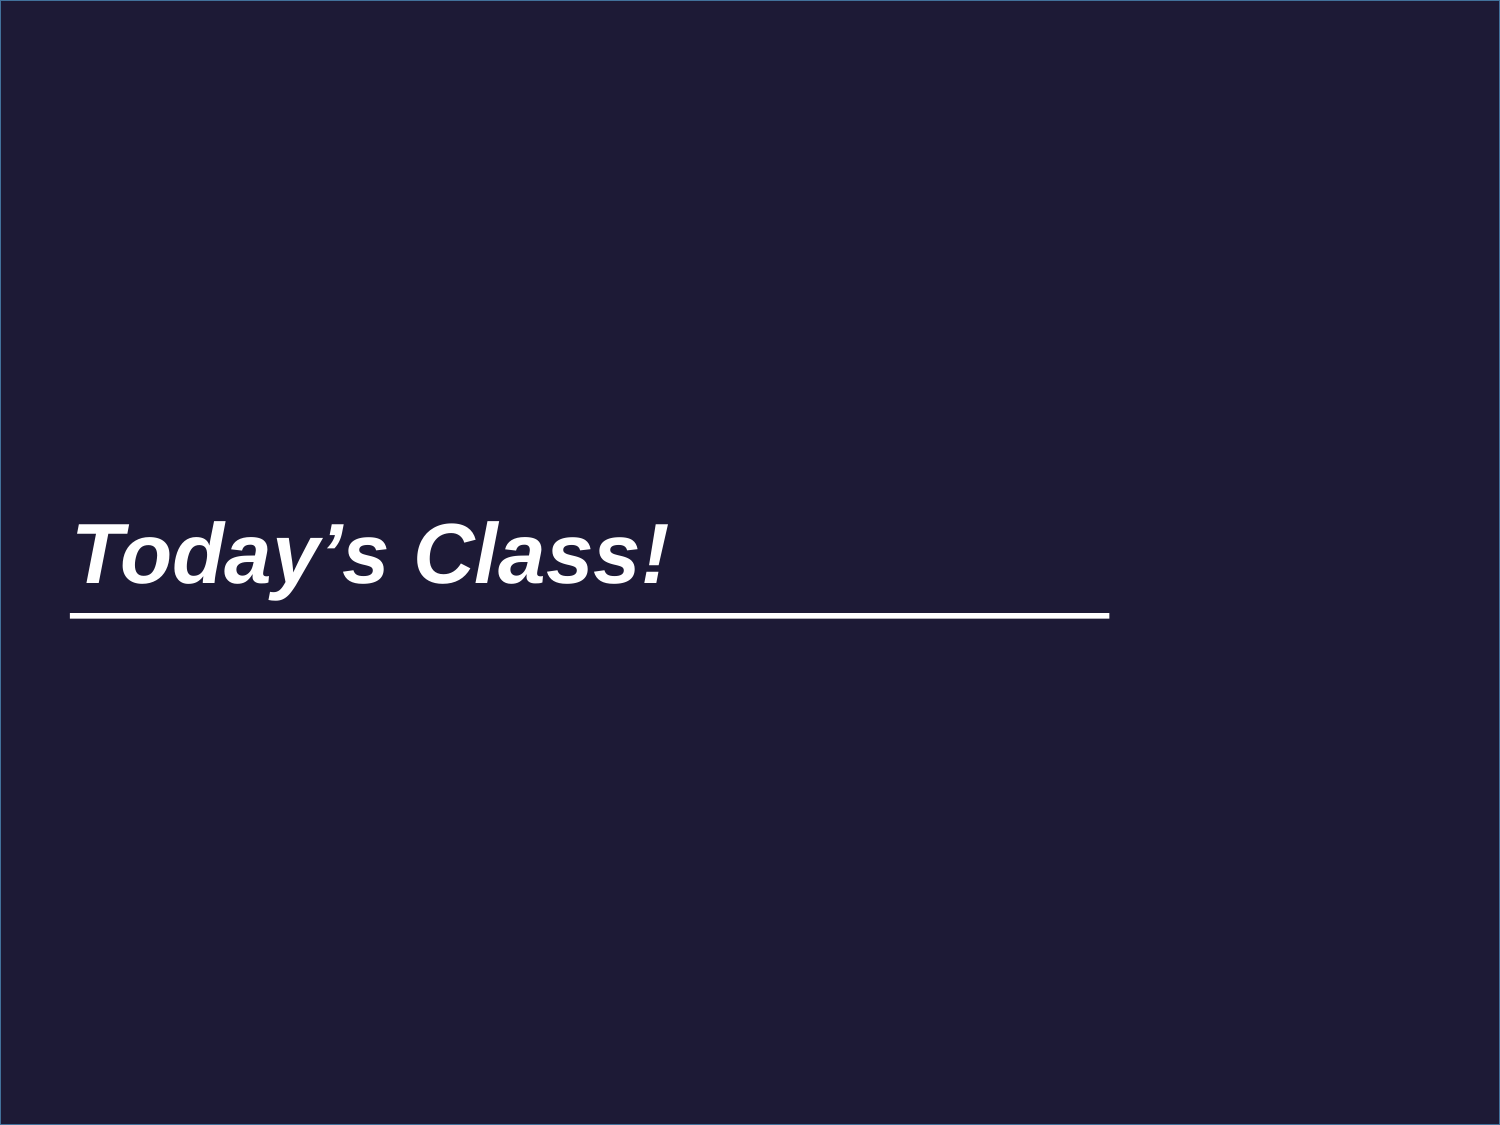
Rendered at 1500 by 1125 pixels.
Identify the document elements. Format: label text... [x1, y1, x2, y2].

title Today’s Class! [64, 484, 1415, 628]
